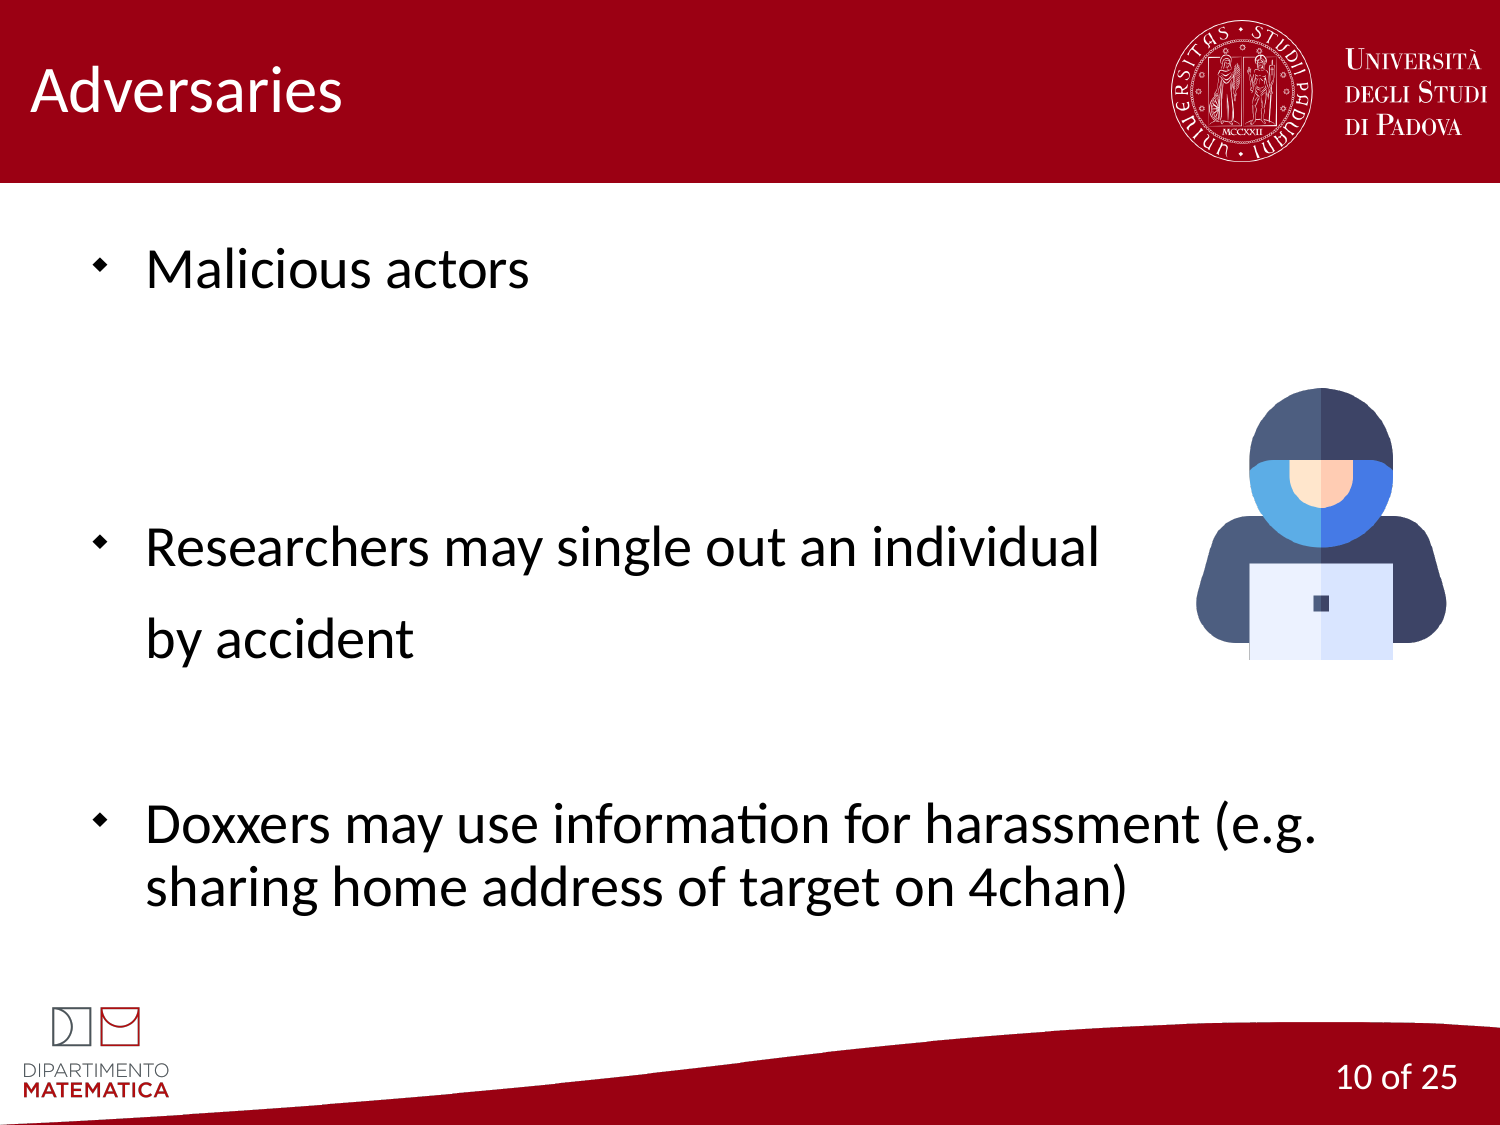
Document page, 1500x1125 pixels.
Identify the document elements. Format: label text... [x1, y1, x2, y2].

picture [1171, 20, 1487, 162]
slide_number <number> of 25 [1136, 1044, 1474, 1104]
picture [0, 1007, 1500, 1125]
picture [1185, 388, 1457, 661]
list Malicious actors Researchers may single out an individual by accident Doxxers may use information for harassment (e.g. sharing home address of target on 4chan) [60, 230, 1354, 945]
title Adversaries [0, 0, 1159, 183]
